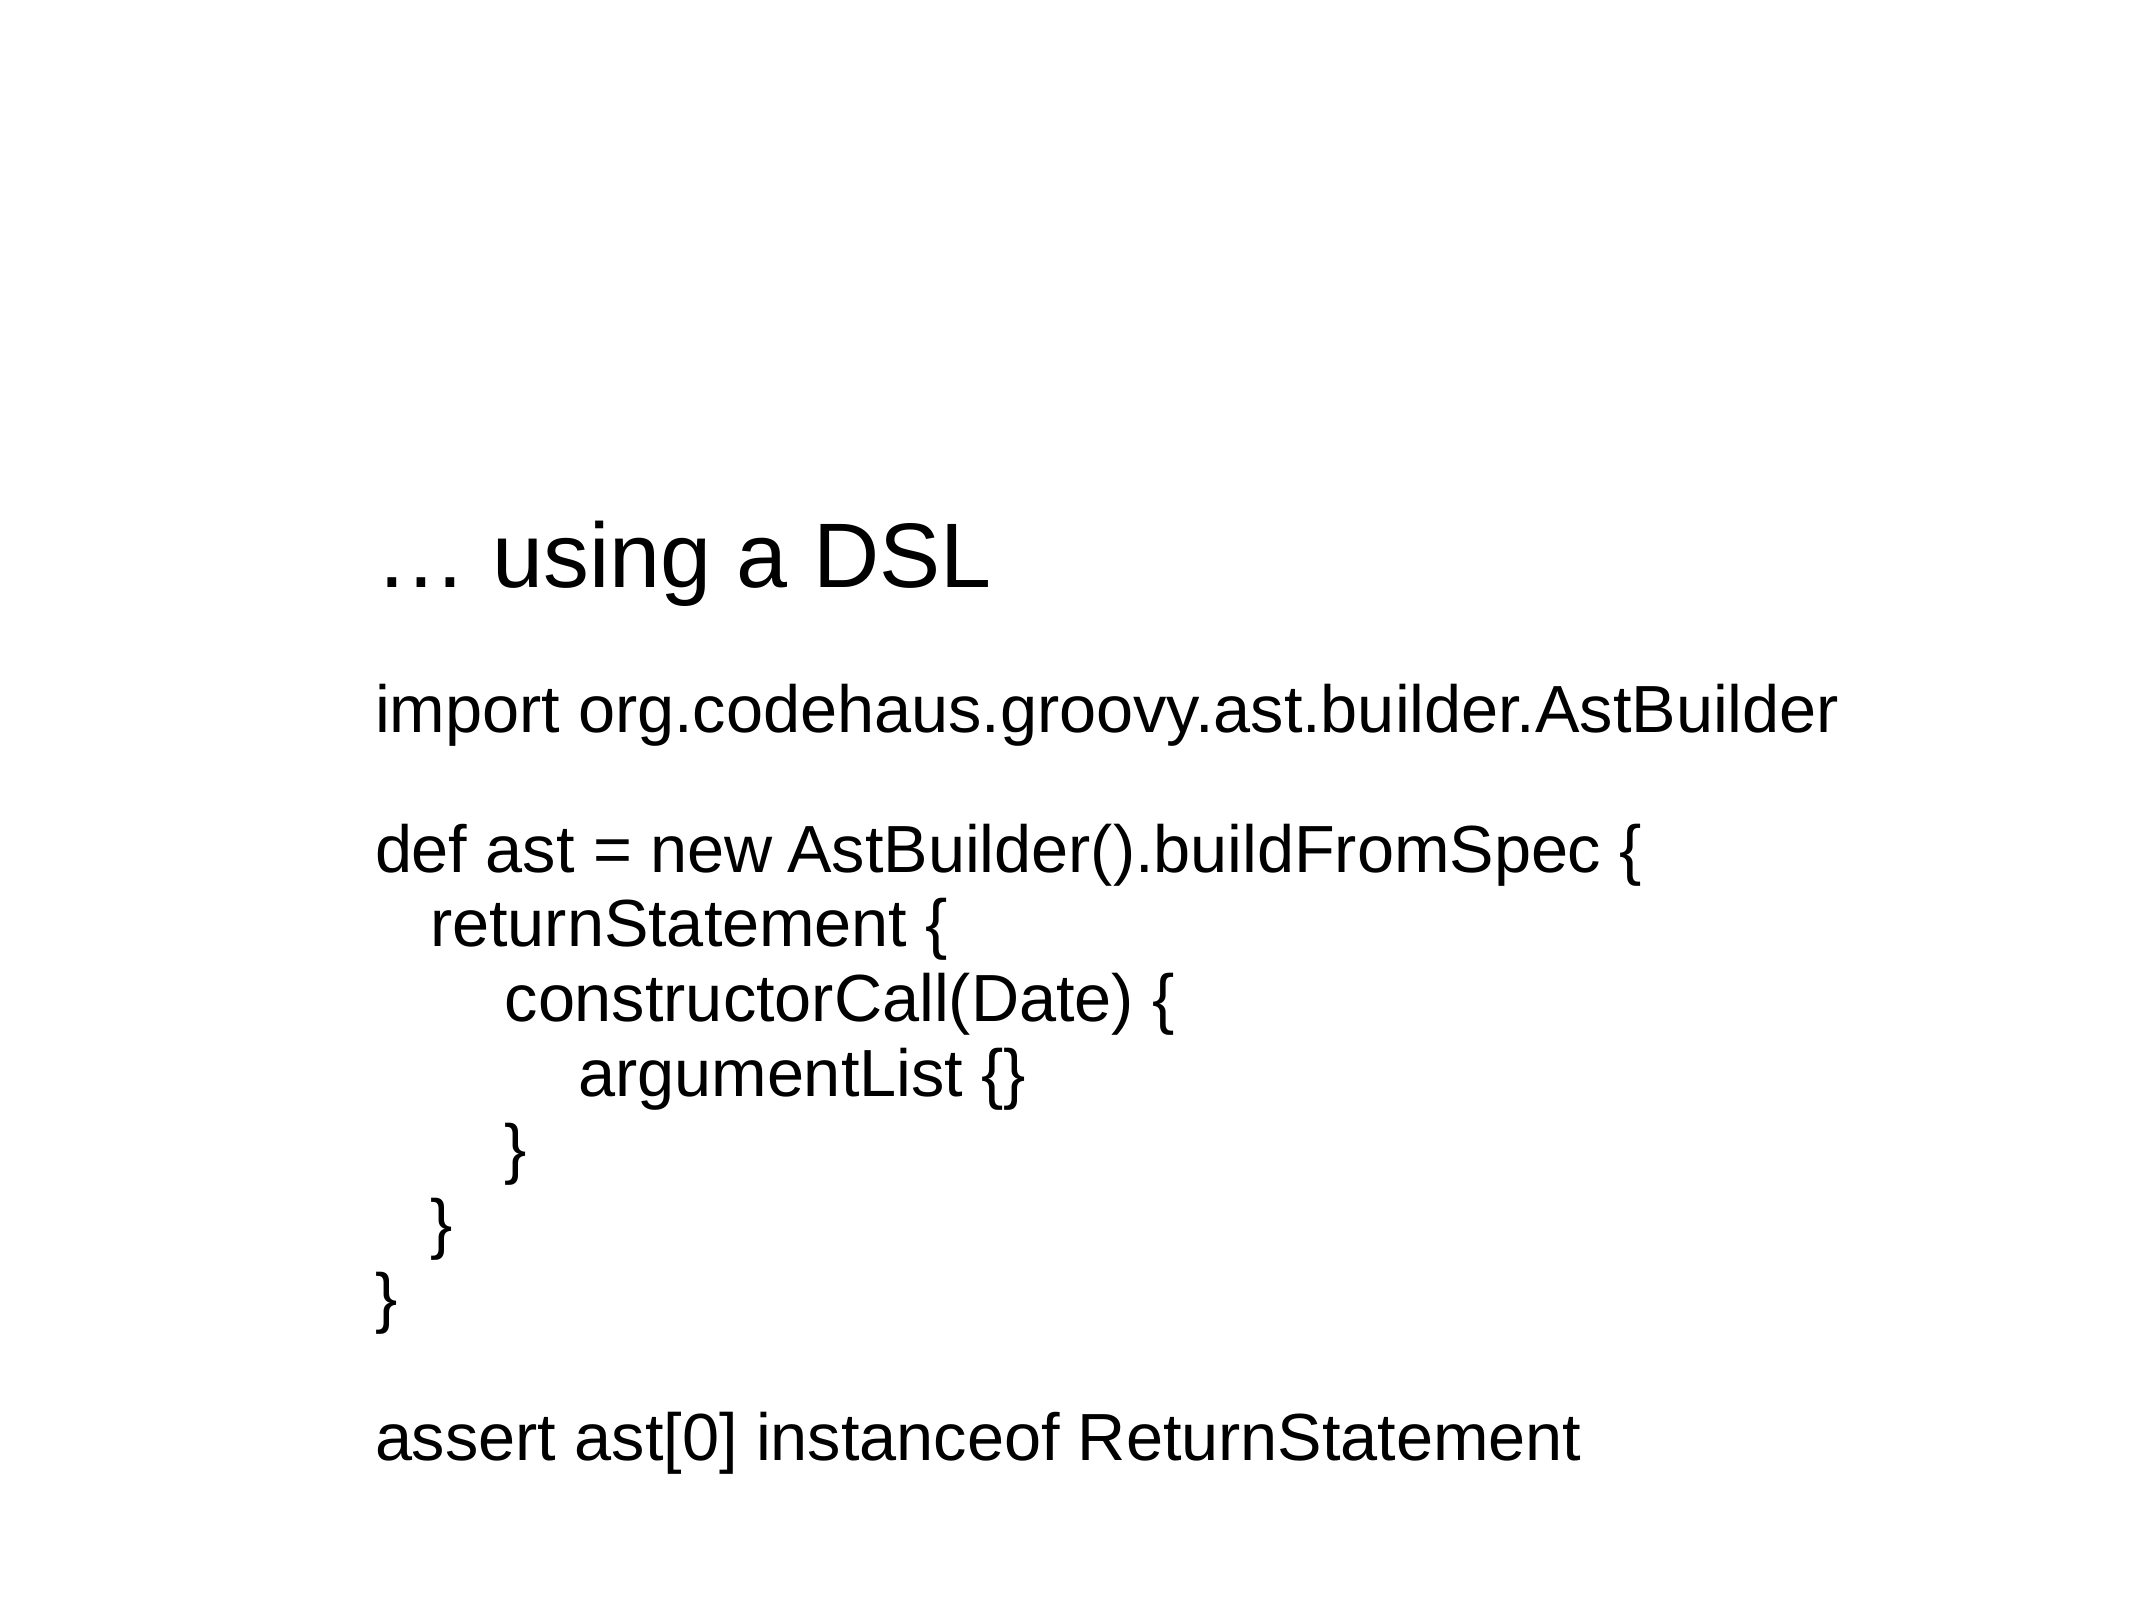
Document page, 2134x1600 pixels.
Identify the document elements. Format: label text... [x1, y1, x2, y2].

text_box … using a DSL import org.codehaus.groovy.ast.builder.AstBuilder def ast = new AstBuilder().buildFromSpec { returnStatement { constructorCall(Date) { argumentList {} } } } assert ast[0] instanceof ReturnStatement [375, 504, 2087, 1540]
